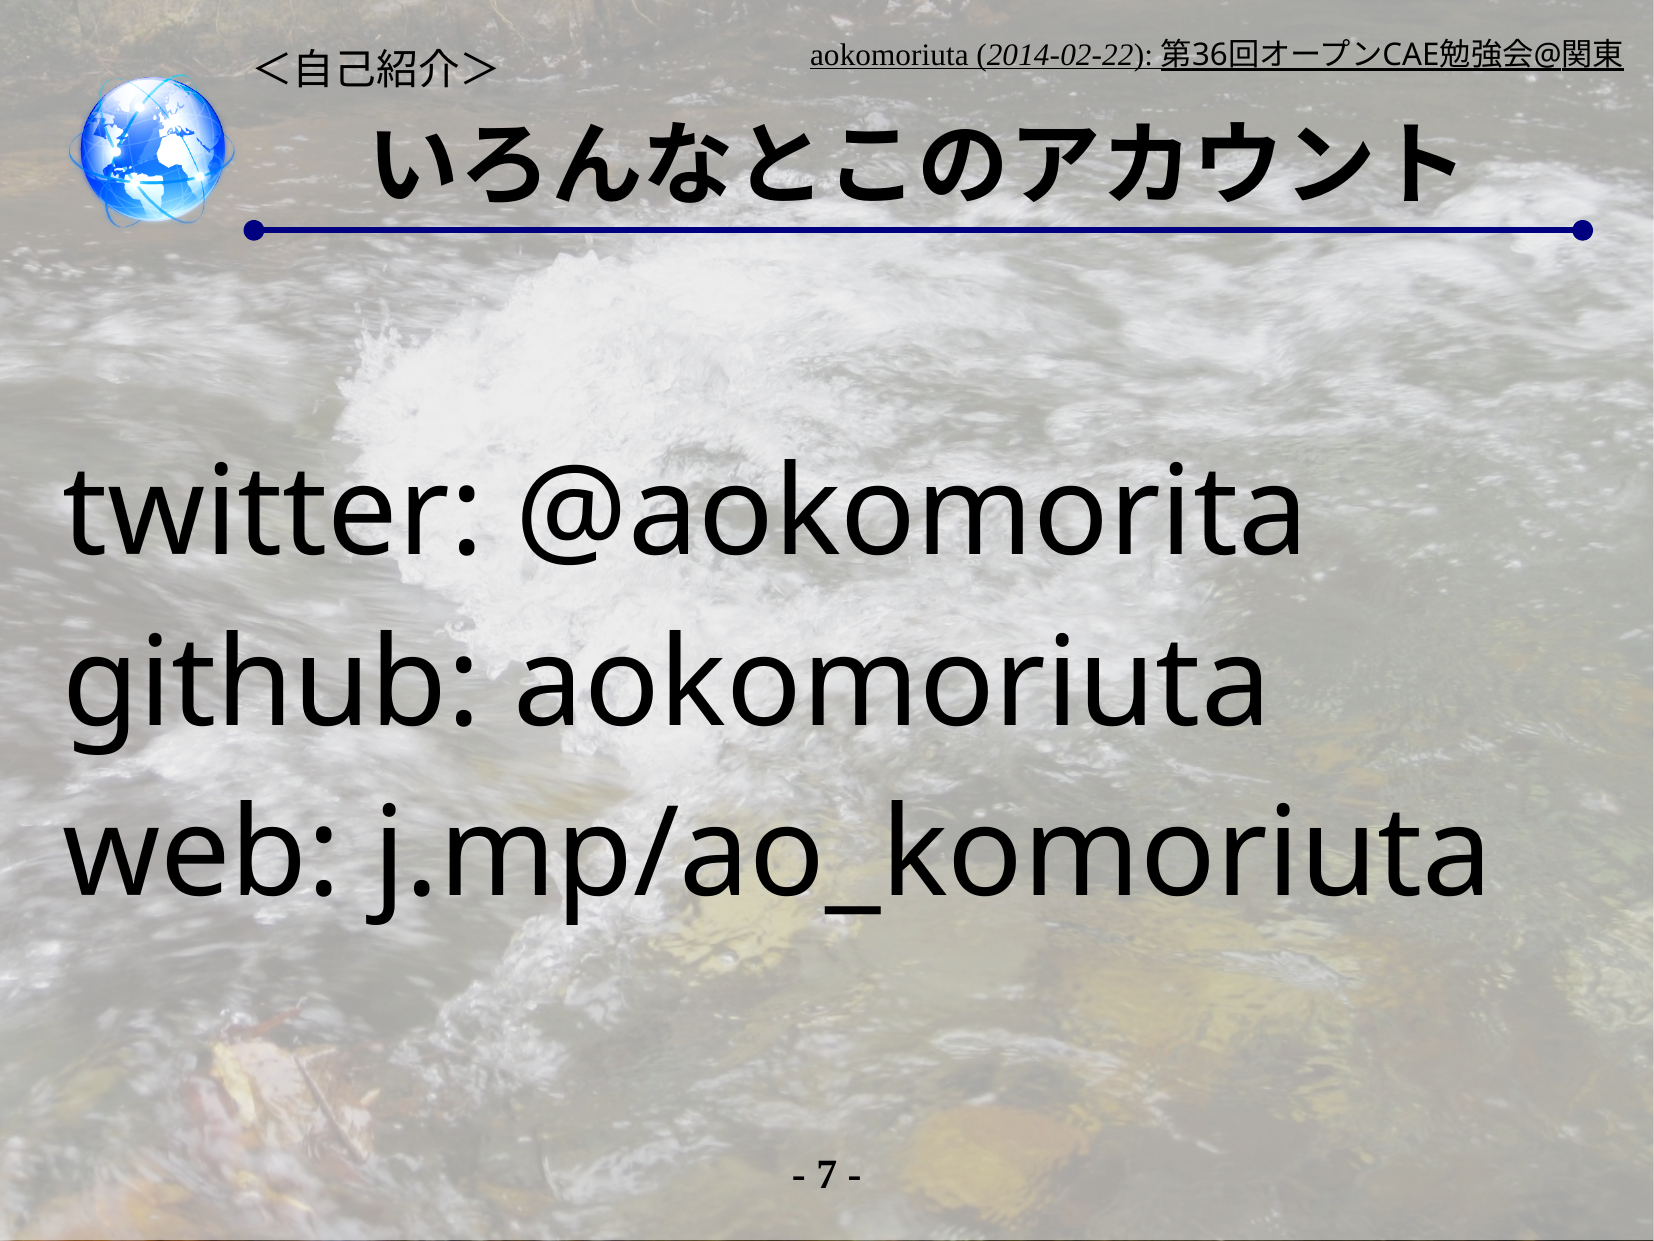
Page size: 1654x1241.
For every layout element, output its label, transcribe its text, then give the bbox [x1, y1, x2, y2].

picture [65, 64, 237, 236]
title いろんなとこのアカウント [265, 88, 1571, 227]
text_box ＜自己紹介＞ [236, 28, 1004, 119]
text_box twitter: @aokomorita github: aokomoriuta web: j.mp/ao_komoriuta [47, 413, 1642, 991]
